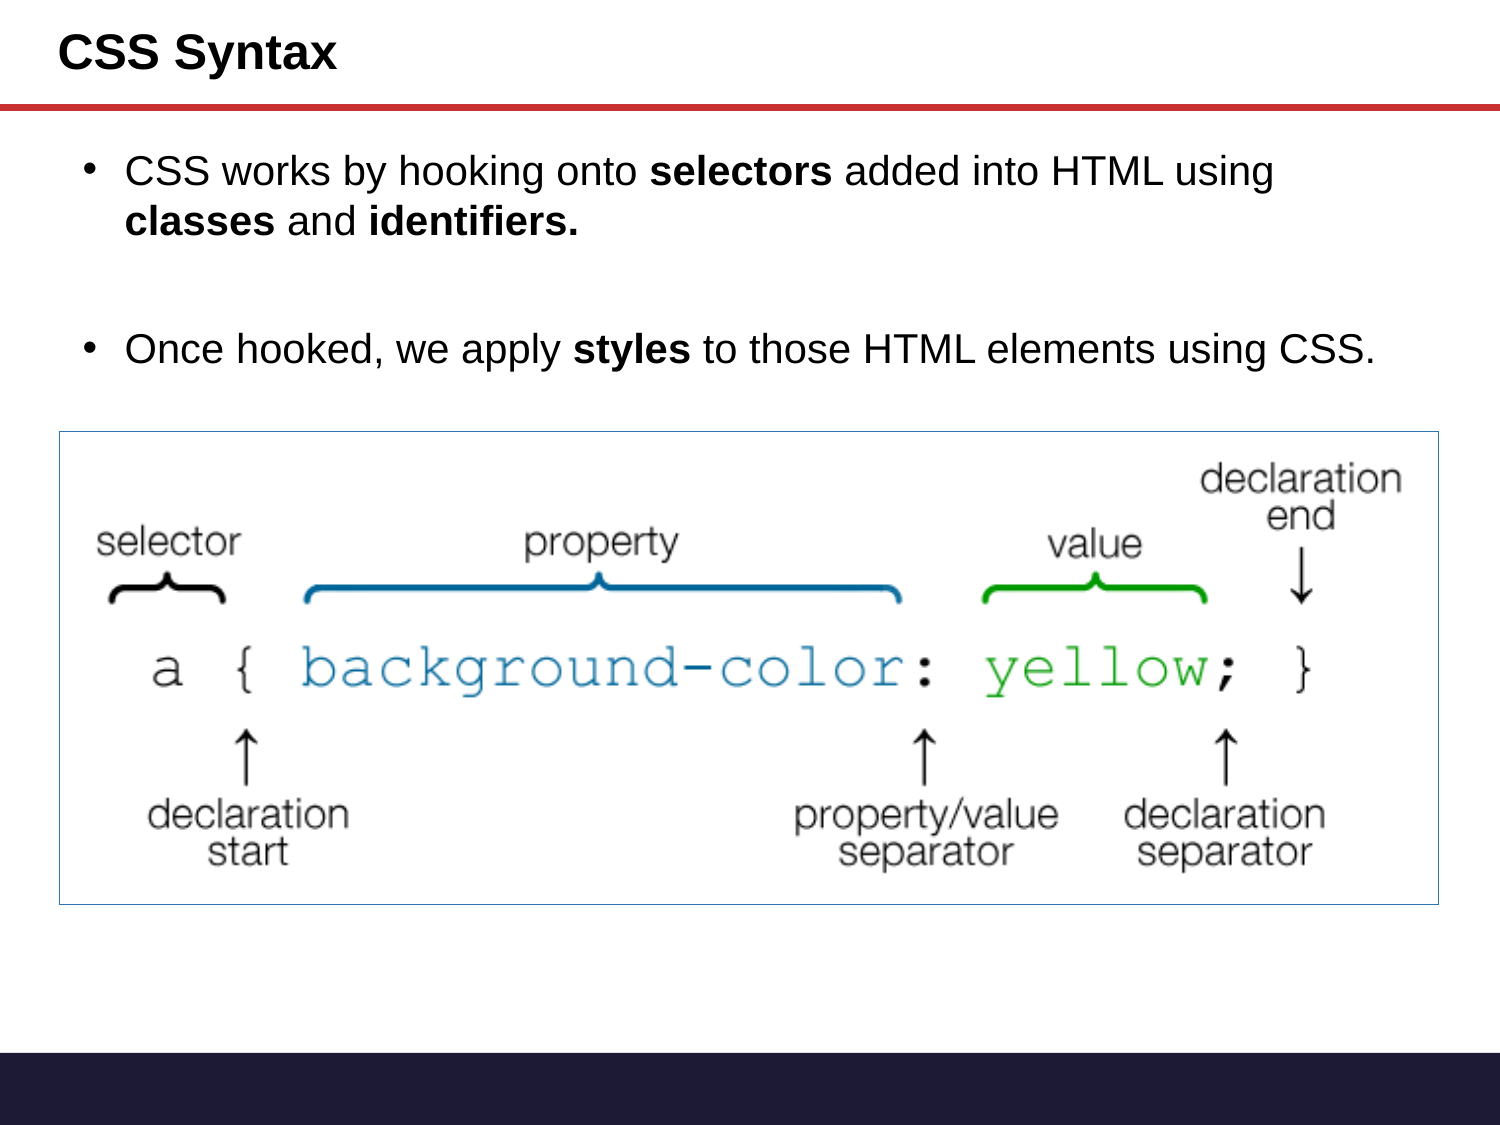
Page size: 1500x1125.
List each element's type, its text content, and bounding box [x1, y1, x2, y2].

text_box CSS works by hooking onto selectors added into HTML using classes and identifiers. Once hooked, we apply styles to those HTML elements using CSS. [74, 135, 1413, 431]
title CSS Syntax [50, 0, 948, 108]
picture [59, 431, 1439, 905]
